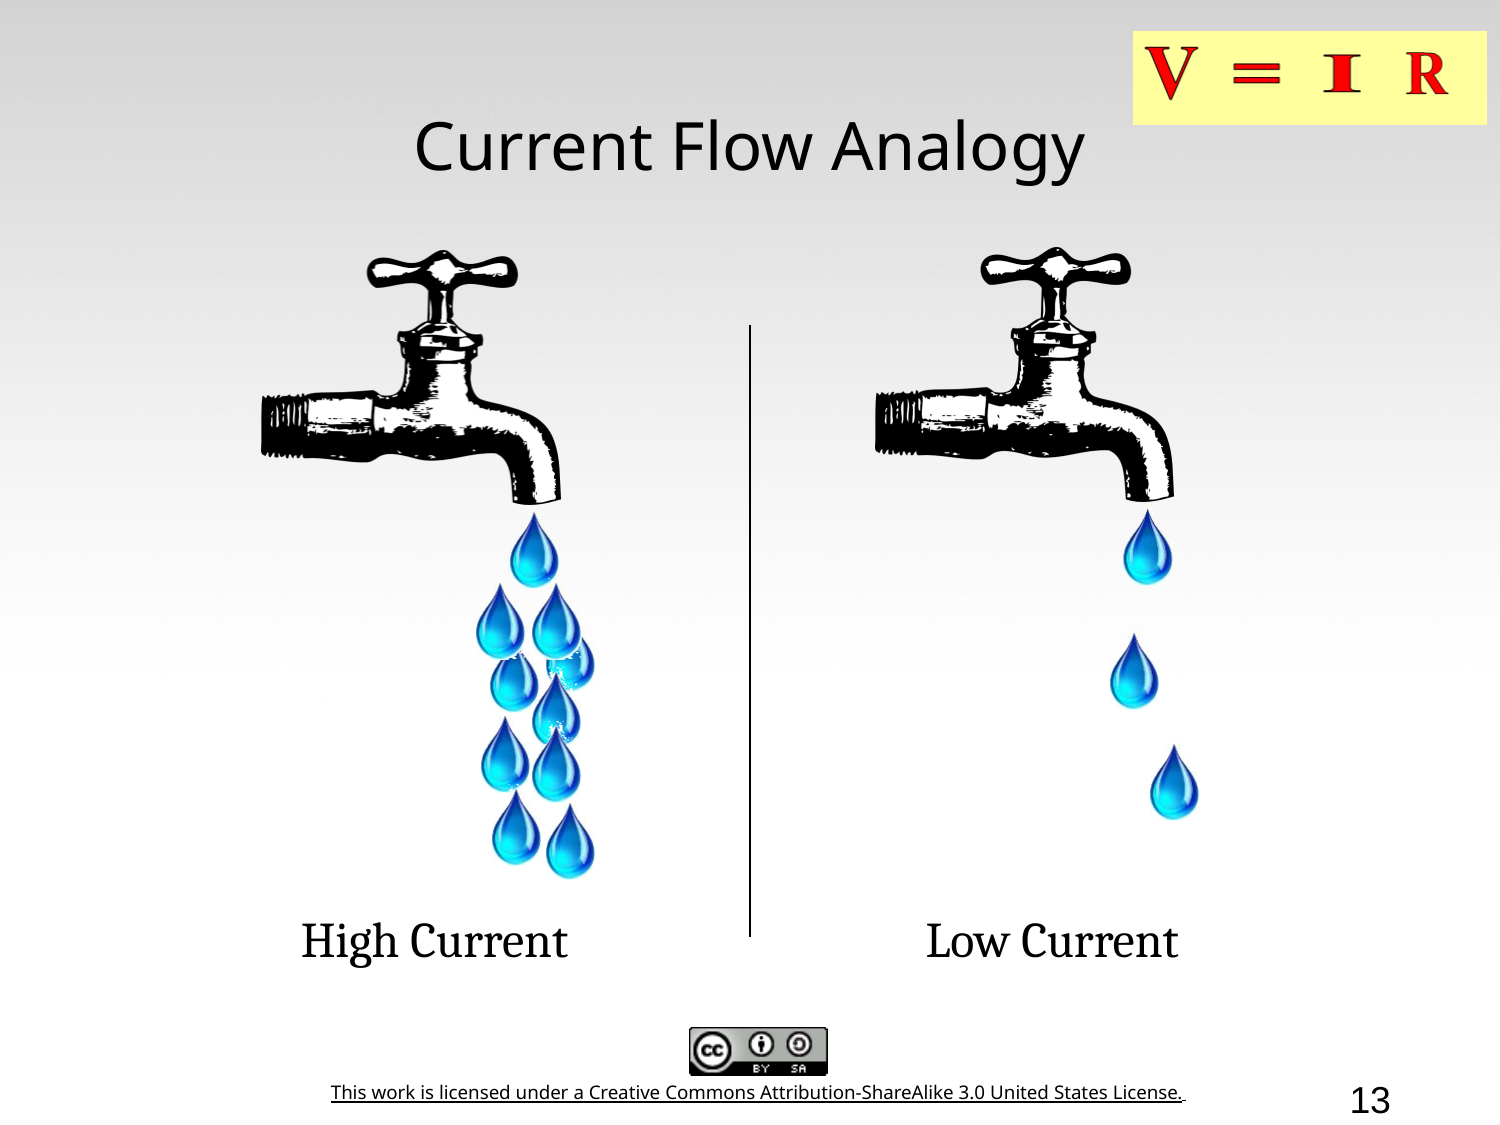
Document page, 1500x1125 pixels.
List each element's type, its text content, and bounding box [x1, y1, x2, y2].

text_box Low Current [870, 899, 1235, 975]
picture [0, 0, 1500, 1125]
title Current Flow Analogy [112, 49, 1388, 238]
text_box High Current [252, 899, 617, 975]
